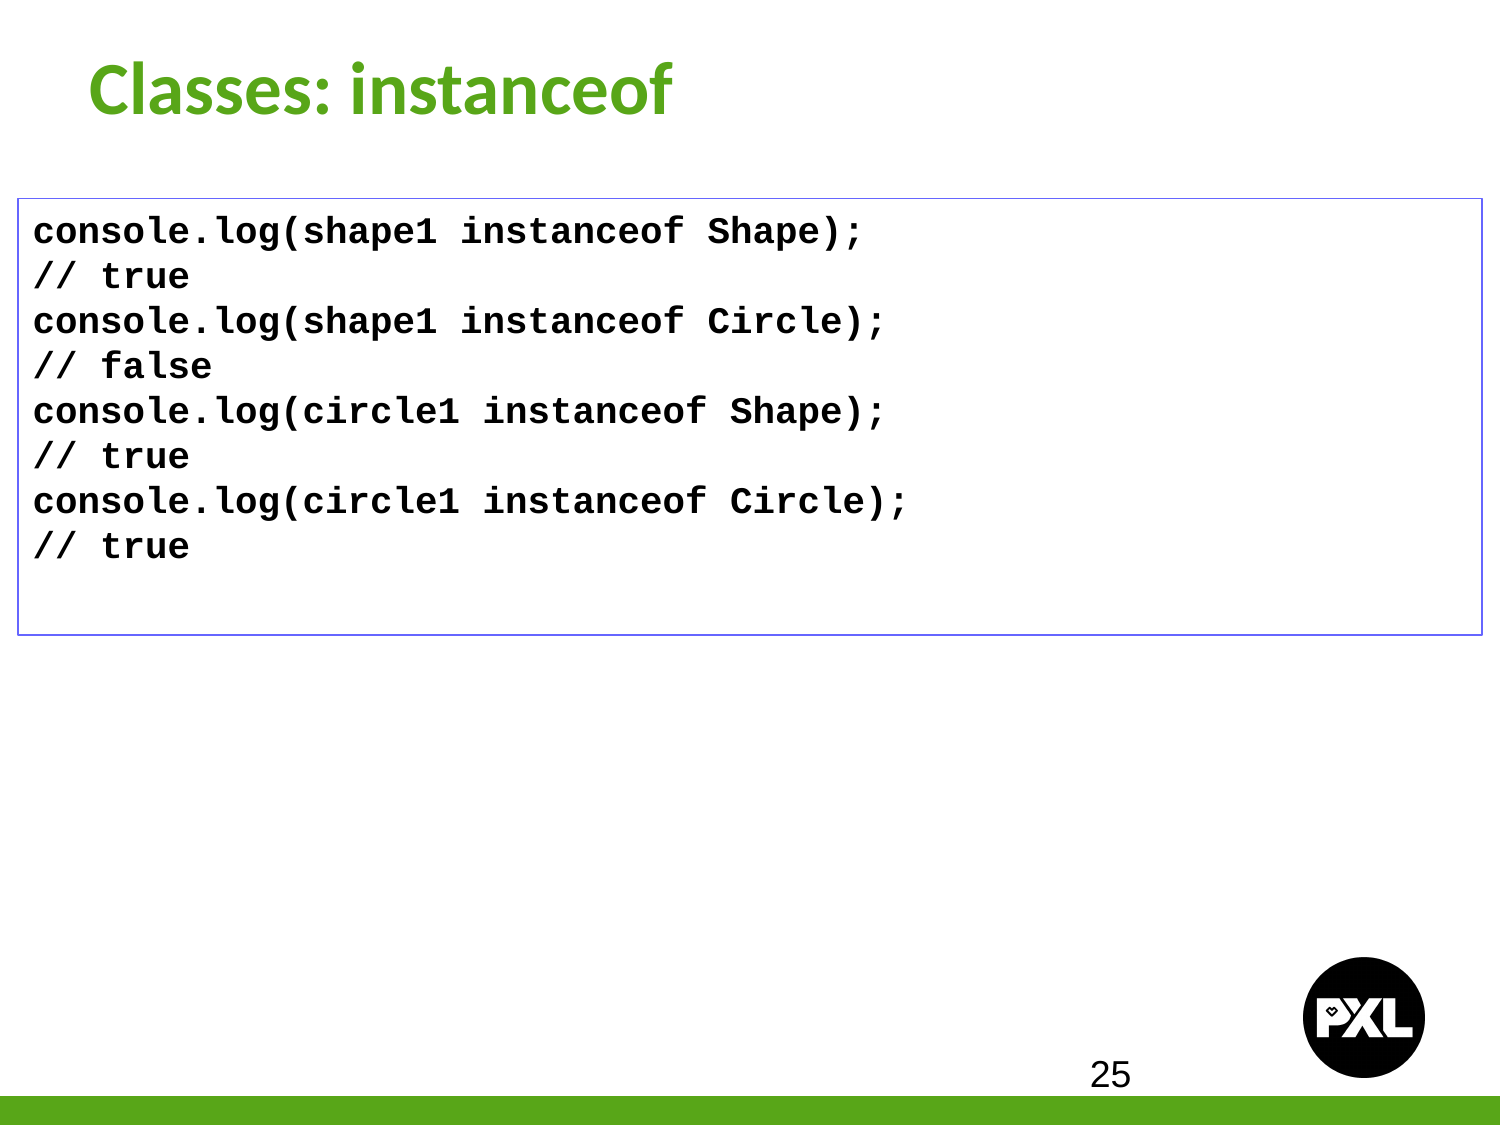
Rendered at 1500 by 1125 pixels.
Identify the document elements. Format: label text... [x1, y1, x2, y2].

text_box Classes: instanceof [75, 32, 1425, 220]
text_box console.log(shape1 instanceof Shape); // true console.log(shape1 instanceof Circle); // false console.log(circle1 instanceof Shape); // true console.log(circle1 instanceof Circle); // true [17, 198, 1482, 636]
text_box <number> [1074, 1042, 1304, 1103]
picture [1303, 957, 1425, 1078]
